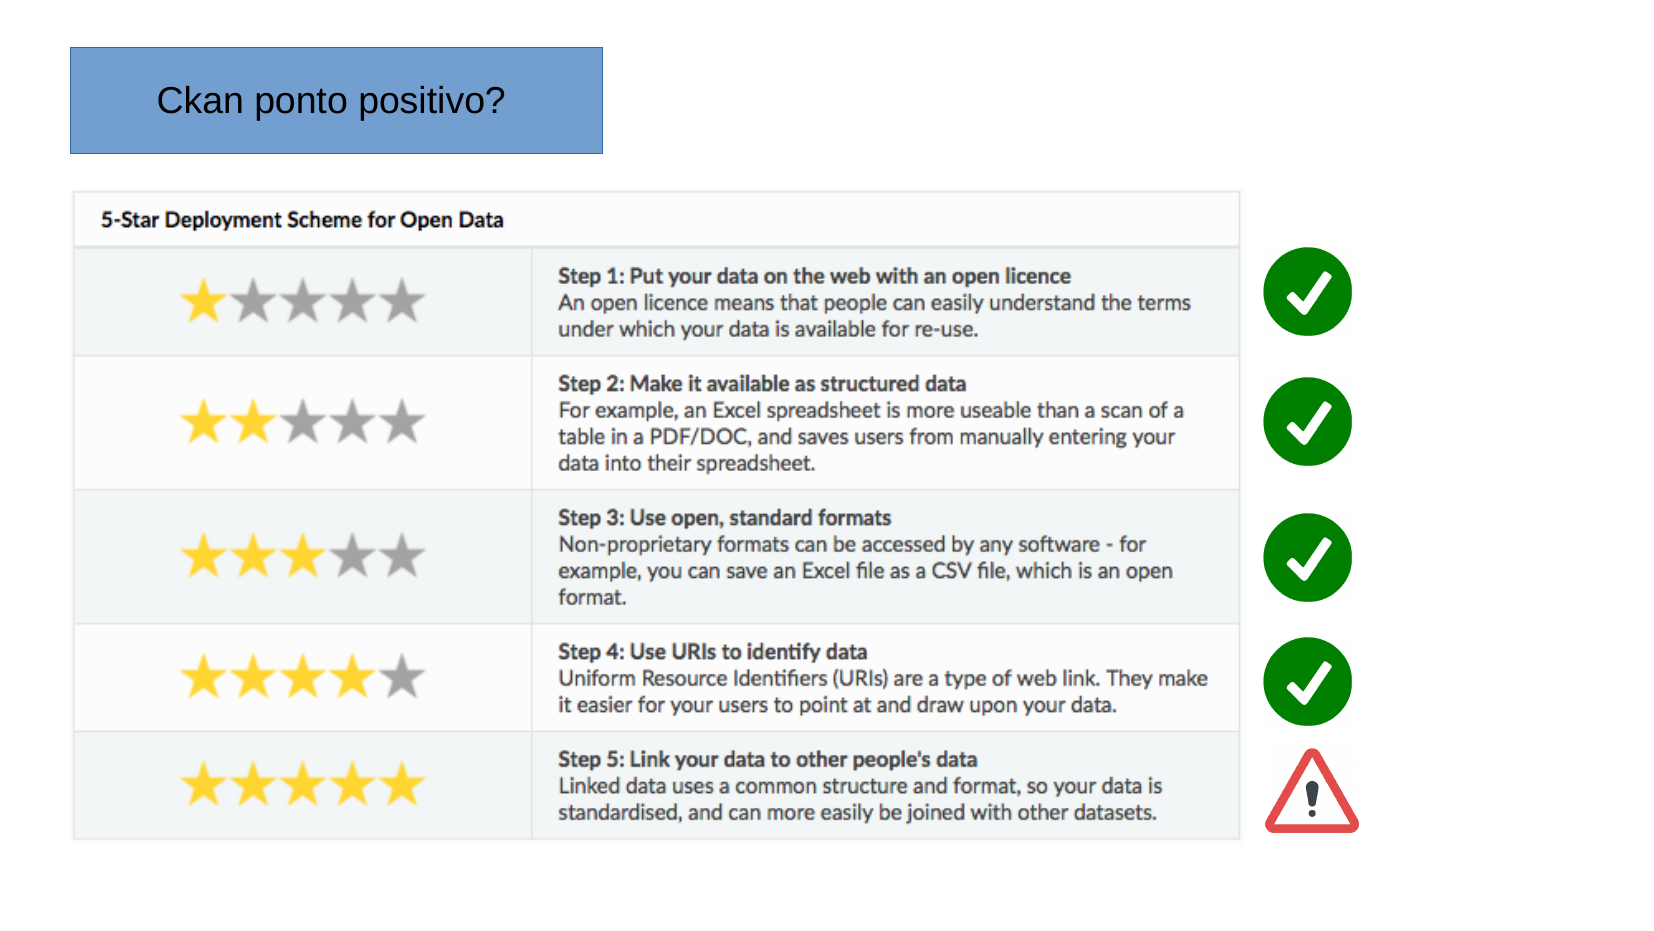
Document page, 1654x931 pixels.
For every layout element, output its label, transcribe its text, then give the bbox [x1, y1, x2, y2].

picture [1263, 377, 1352, 466]
picture [1263, 247, 1352, 336]
picture [70, 188, 1244, 845]
picture [1263, 637, 1352, 726]
text_box Ckan ponto positivo? [70, 47, 603, 154]
picture [1265, 744, 1359, 837]
picture [1263, 513, 1352, 602]
